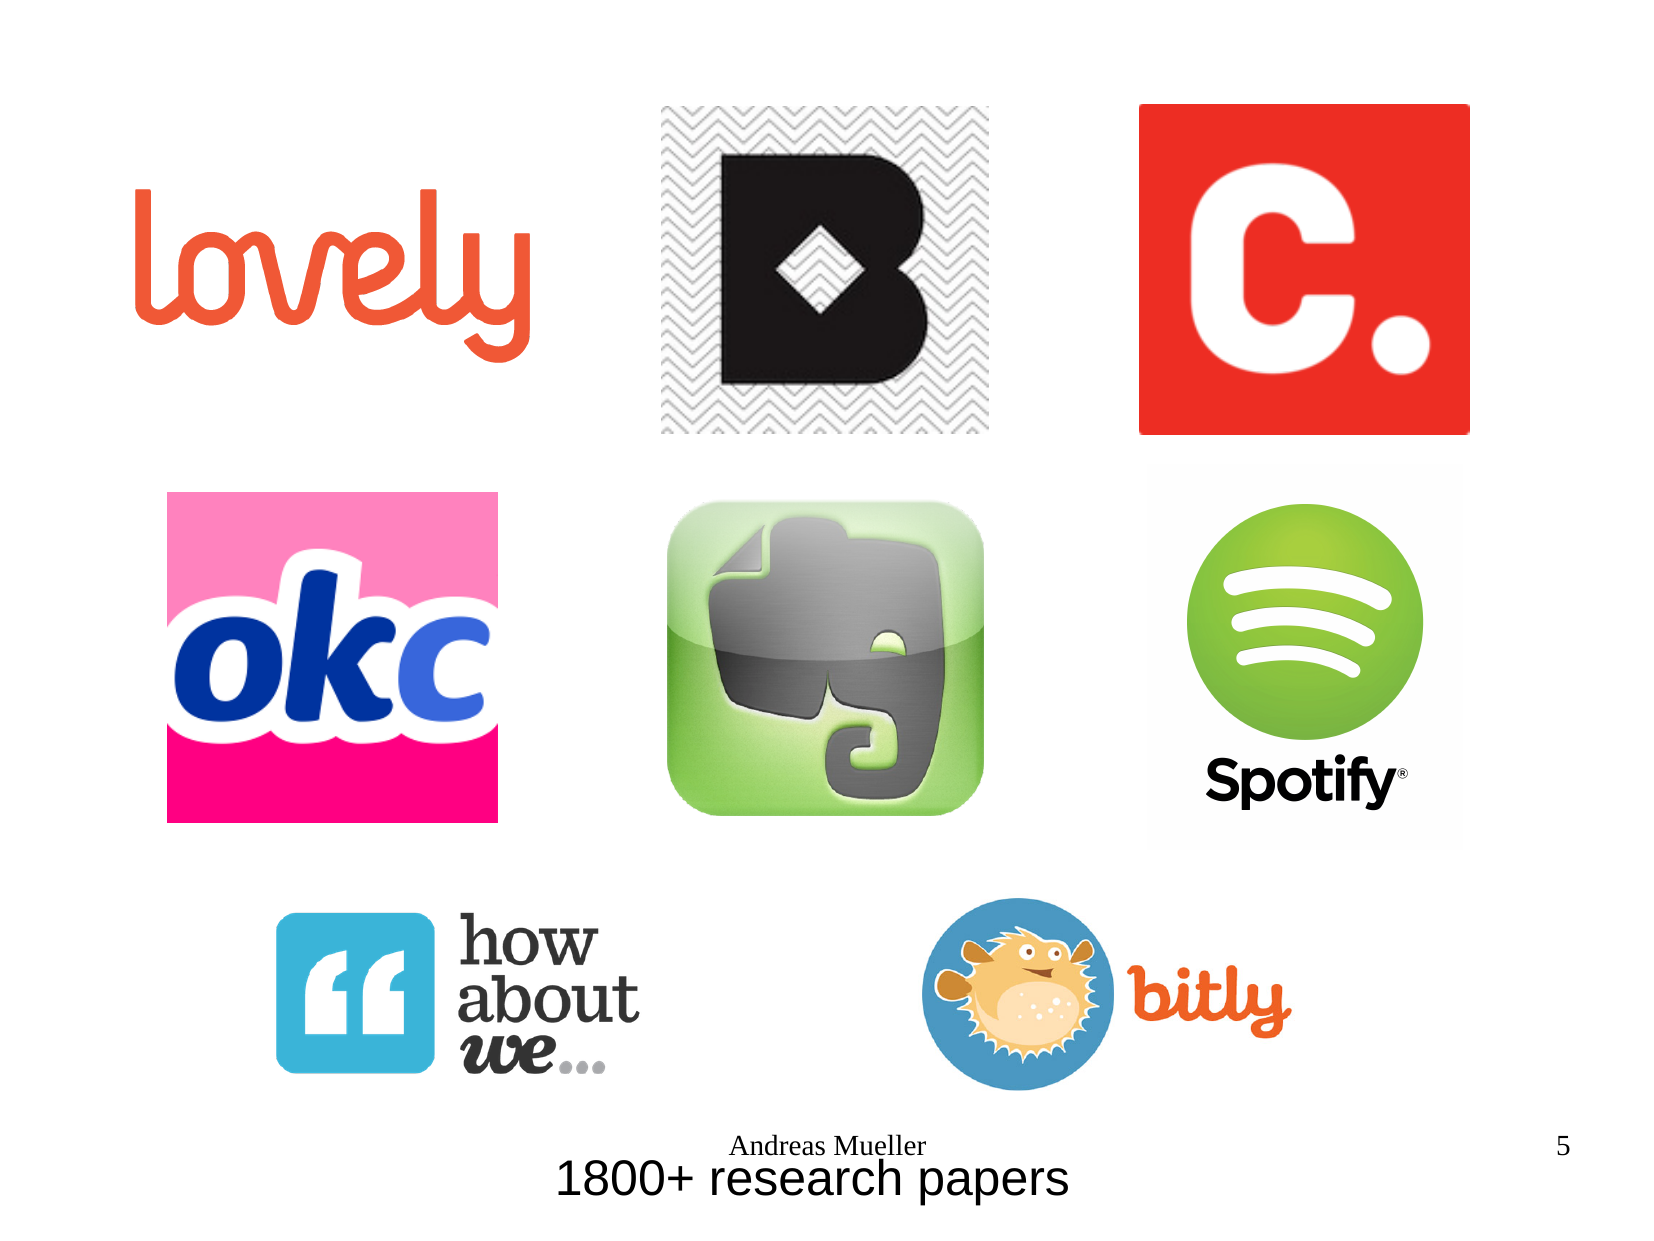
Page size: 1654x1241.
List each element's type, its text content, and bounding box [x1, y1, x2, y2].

picture [1139, 104, 1470, 435]
text_box 1800+ research papers [539, 1143, 1170, 1215]
picture [661, 106, 989, 434]
picture [167, 492, 498, 823]
picture [1147, 464, 1463, 850]
picture [89, 145, 576, 395]
picture [270, 899, 645, 1088]
picture [900, 881, 1306, 1106]
picture [667, 499, 984, 816]
